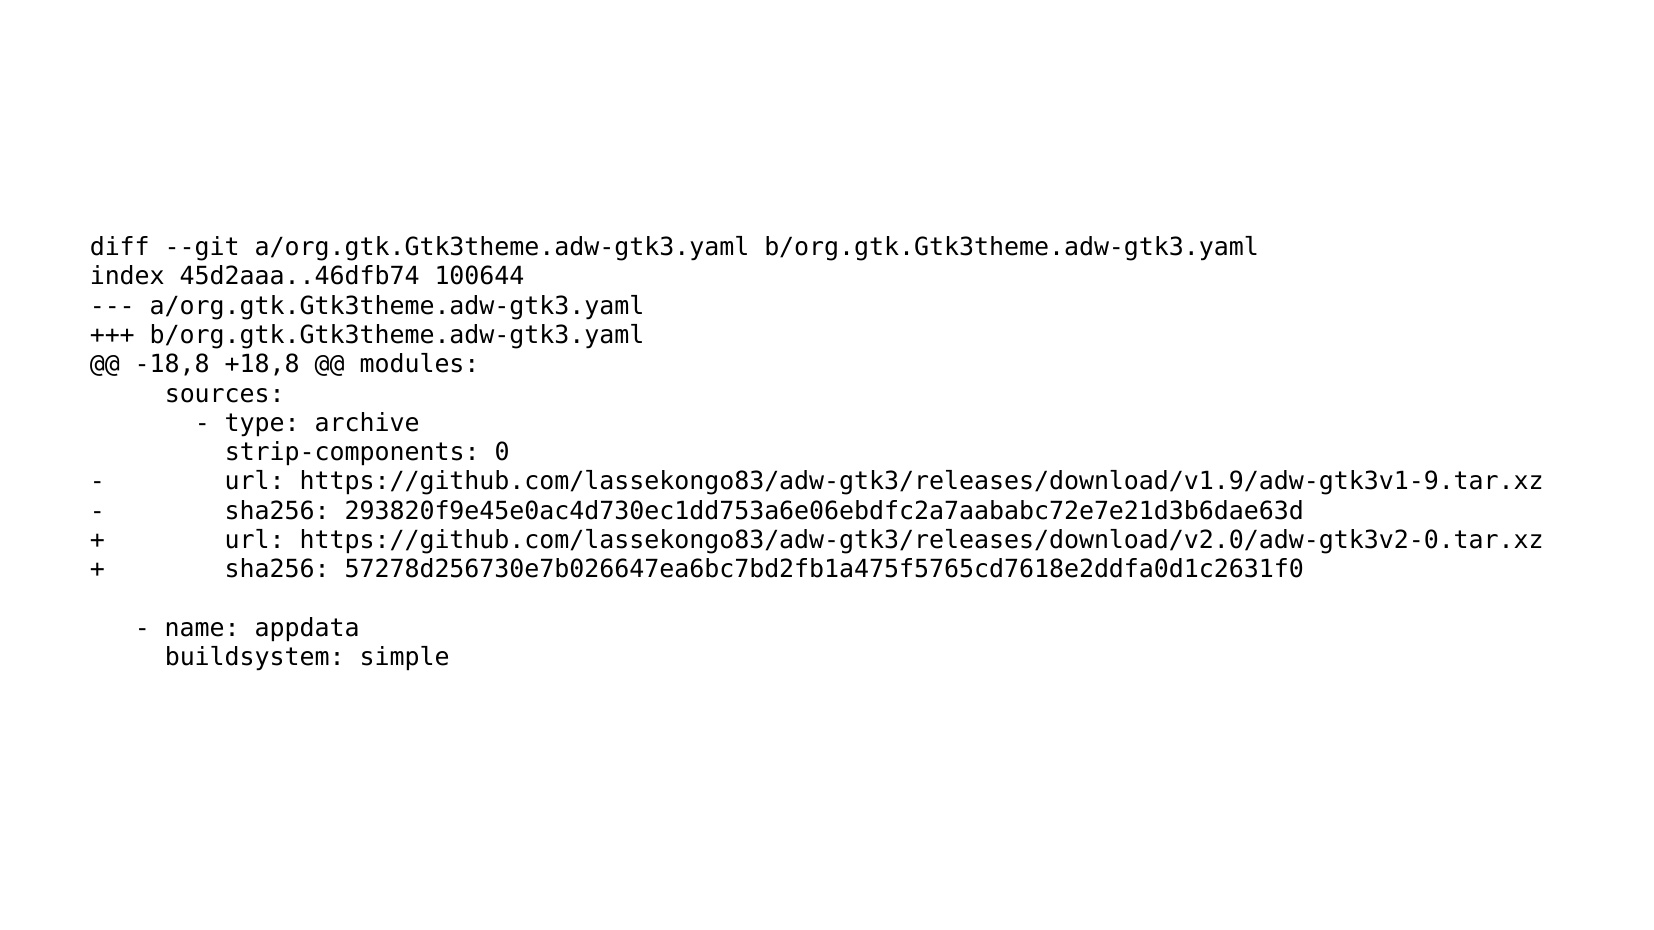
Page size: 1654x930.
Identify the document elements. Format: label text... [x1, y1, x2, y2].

text_box diff --git a/org.gtk.Gtk3theme.adw-gtk3.yaml b/org.gtk.Gtk3theme.adw-gtk3.yaml index 45d2aaa..46dfb74 100644 --- a/org.gtk.Gtk3theme.adw-gtk3.yaml +++ b/org.gtk.Gtk3theme.adw-gtk3.yaml @@ -18,8 +18,8 @@ modules: sources: - type: archive strip-components: 0 - url: https://github.com/lassekongo83/adw-gtk3/releases/download/v1.9/adw-gtk3v1-9.tar.xz - sha256: 293820f9e45e0ac4d730ec1dd753a6e06ebdfc2a7aababc72e7e21d3b6dae63d + url: https://github.com/lassekongo83/adw-gtk3/releases/download/v2.0/adw-gtk3v2-0.tar.xz + sha256: 57278d256730e7b026647ea6bc7bd2fb1a475f5765cd7618e2ddfa0d1c2631f0 - name: appdata buildsystem: simple [75, 225, 1576, 680]
